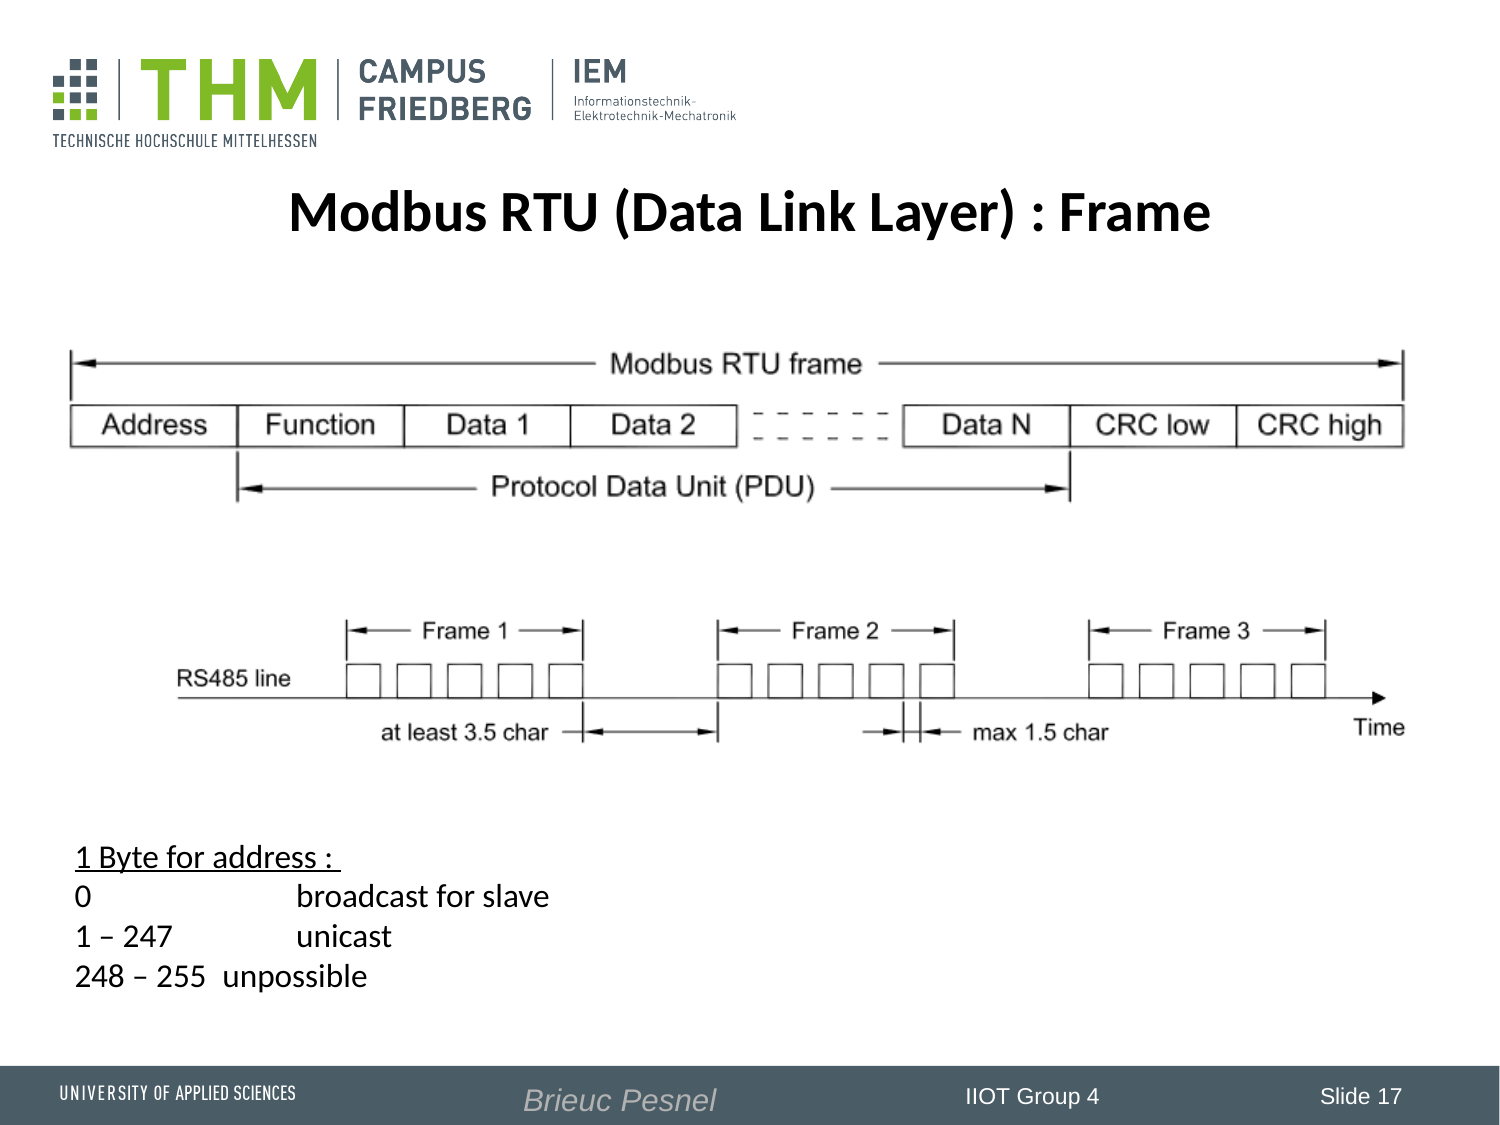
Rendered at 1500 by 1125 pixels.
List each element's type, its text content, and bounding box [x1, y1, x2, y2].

picture [6, 309, 1494, 535]
text_box Modbus RTU (Data Link Layer) : Frame [122, 165, 1378, 252]
text_box 1 Byte for address : 0 broadcast for slave 1 – 247 unicast 248 – 255 unpossible [59, 827, 857, 1004]
picture [59, 1082, 296, 1104]
text_box Brieuc Pesnel [413, 1075, 827, 1125]
picture [53, 59, 736, 147]
picture [45, 561, 1455, 768]
